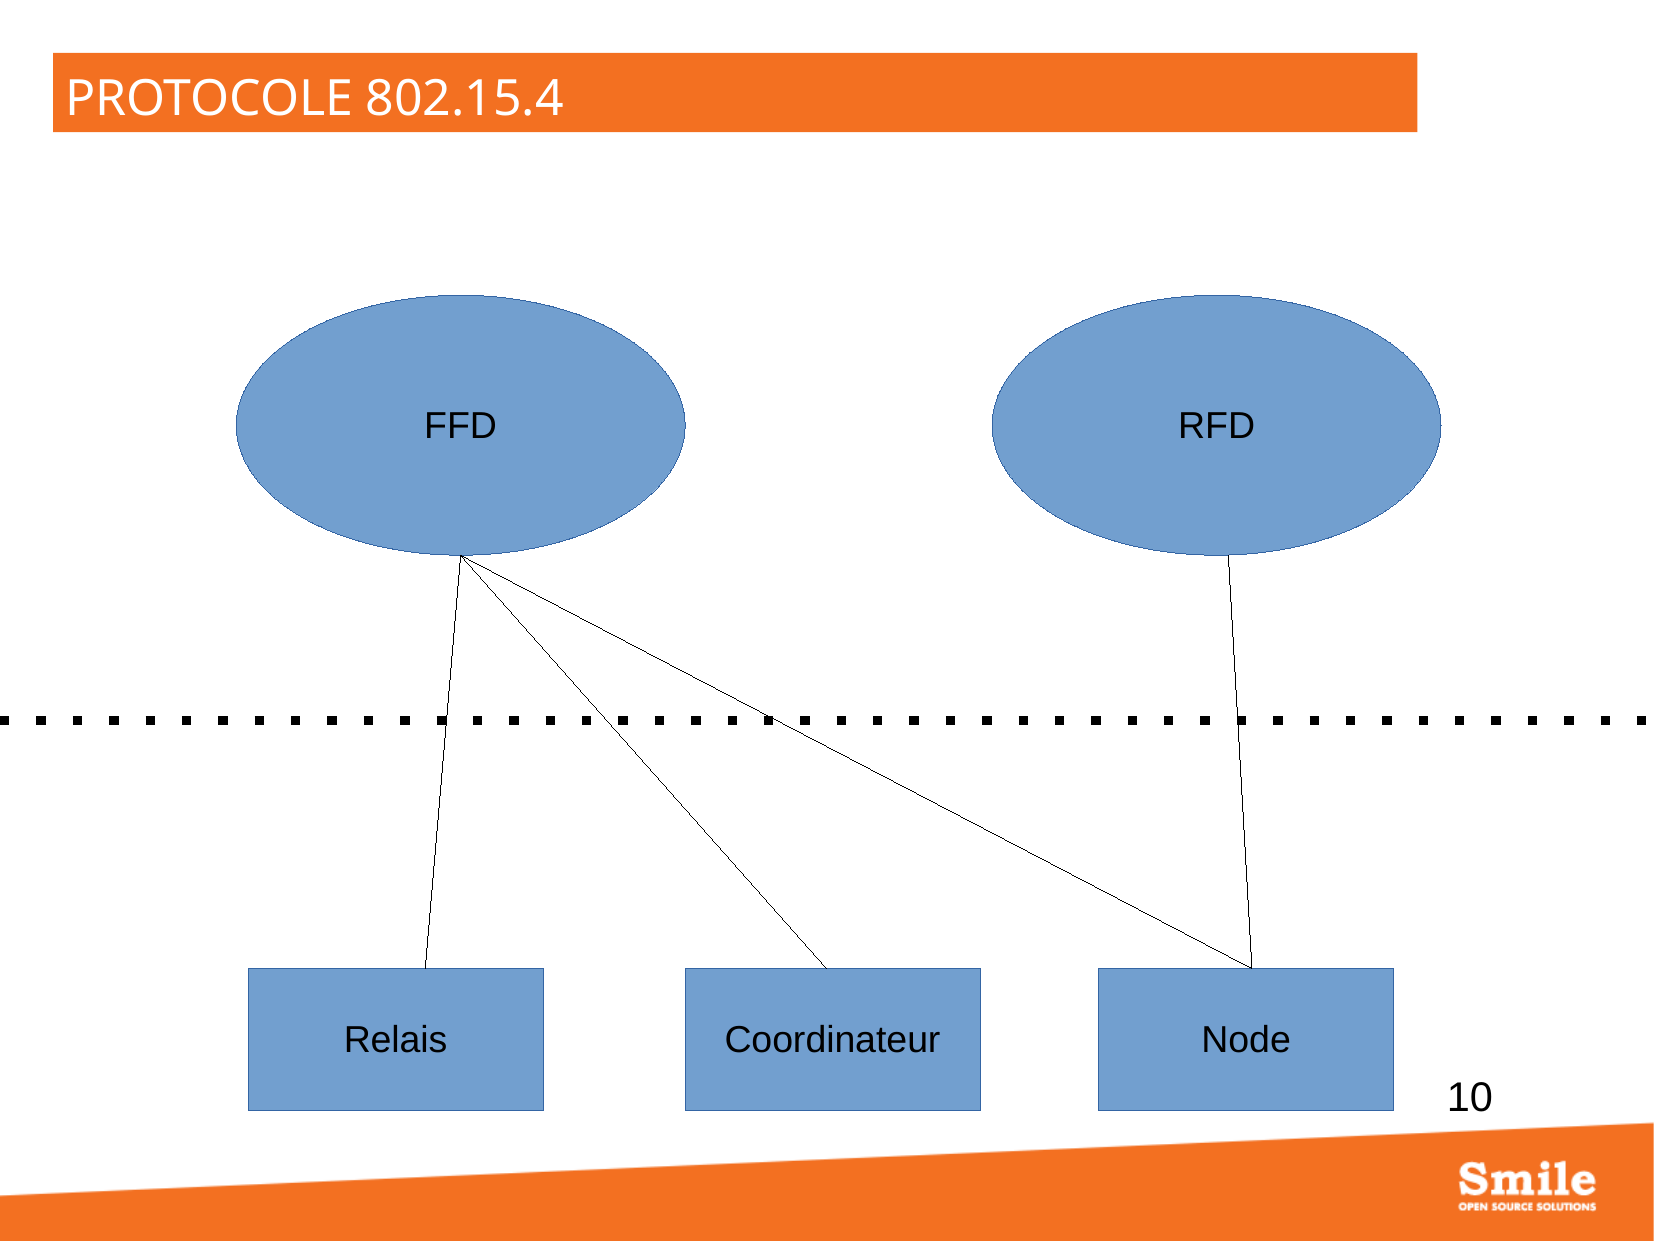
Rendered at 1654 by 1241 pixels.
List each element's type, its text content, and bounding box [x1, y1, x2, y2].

text_box Relais [248, 968, 544, 1111]
text_box RFD [992, 295, 1442, 556]
text_box Node [1098, 968, 1394, 1111]
text_box FFD [236, 295, 686, 556]
title Protocole 802.15.4 [53, 52, 1418, 133]
picture [0, 0, 1654, 1241]
text_box Coordinateur [685, 968, 981, 1111]
